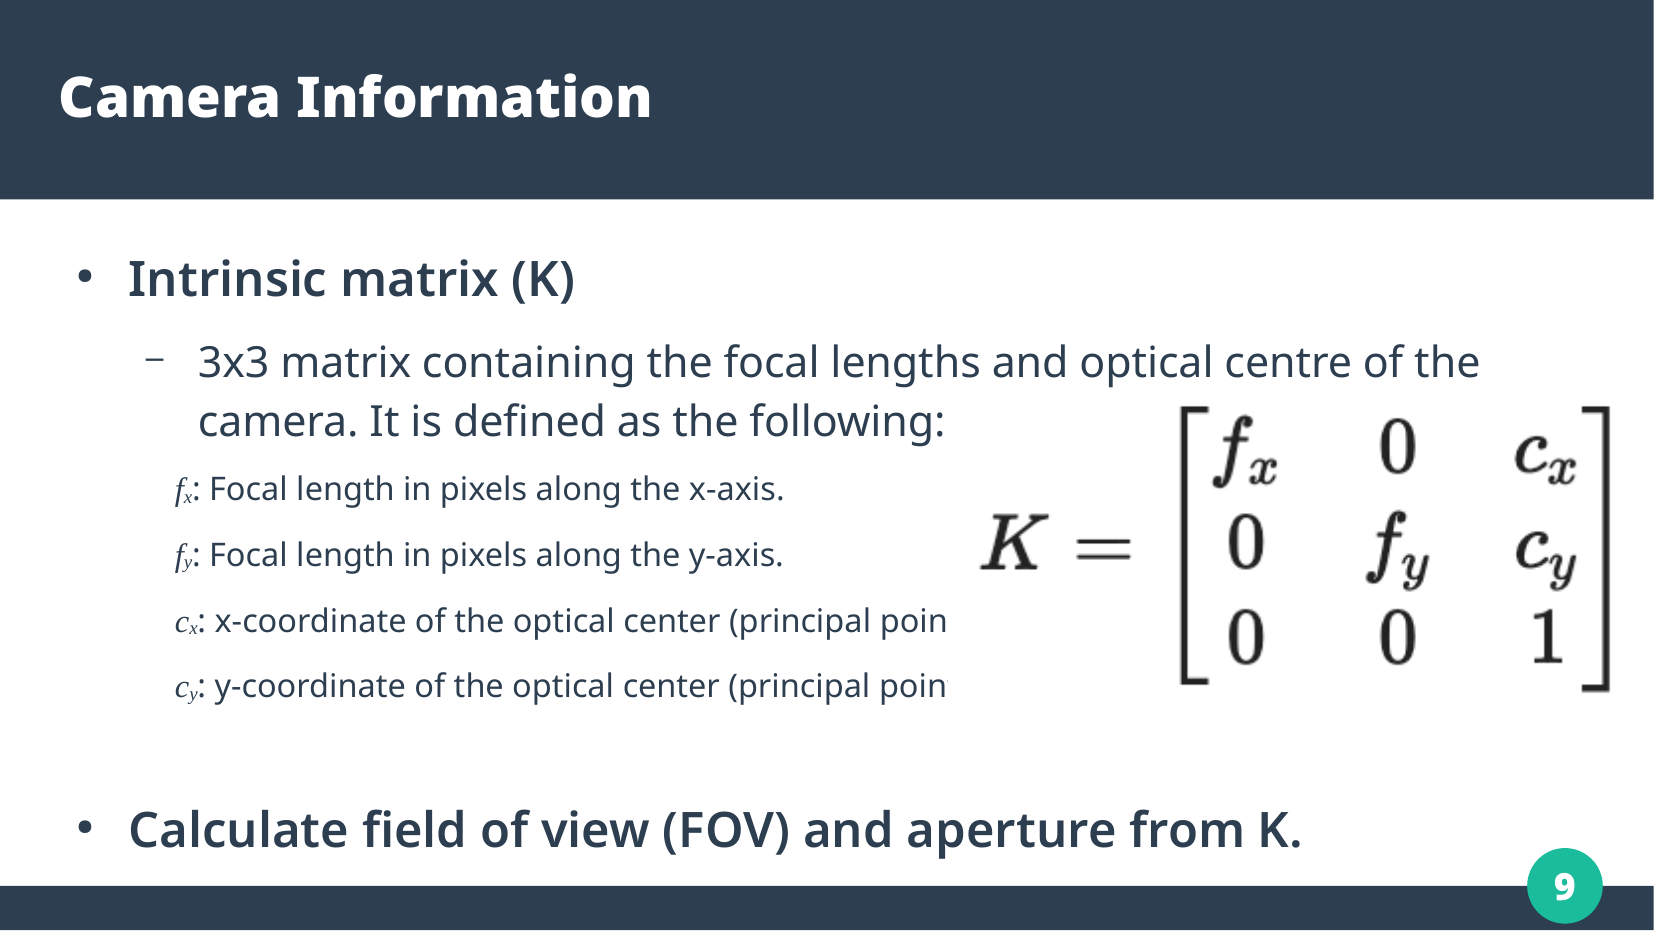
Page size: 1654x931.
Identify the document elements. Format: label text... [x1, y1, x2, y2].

picture [948, 389, 1630, 715]
list Intrinsic matrix (K) 3x3 matrix containing the focal lengths and optical centre of the camera. It is defined as the following: fx​: Focal length in pixels along the x-axis. fy​: Focal length in pixels along the y-axis. cx​: x-coordinate of the optical center (principal point). cy​: y-coordinate of the optical center (principal point). Calculate field of view (FOV) and aperture from K. [59, 243, 1595, 864]
title Camera Information [59, 37, 1595, 155]
